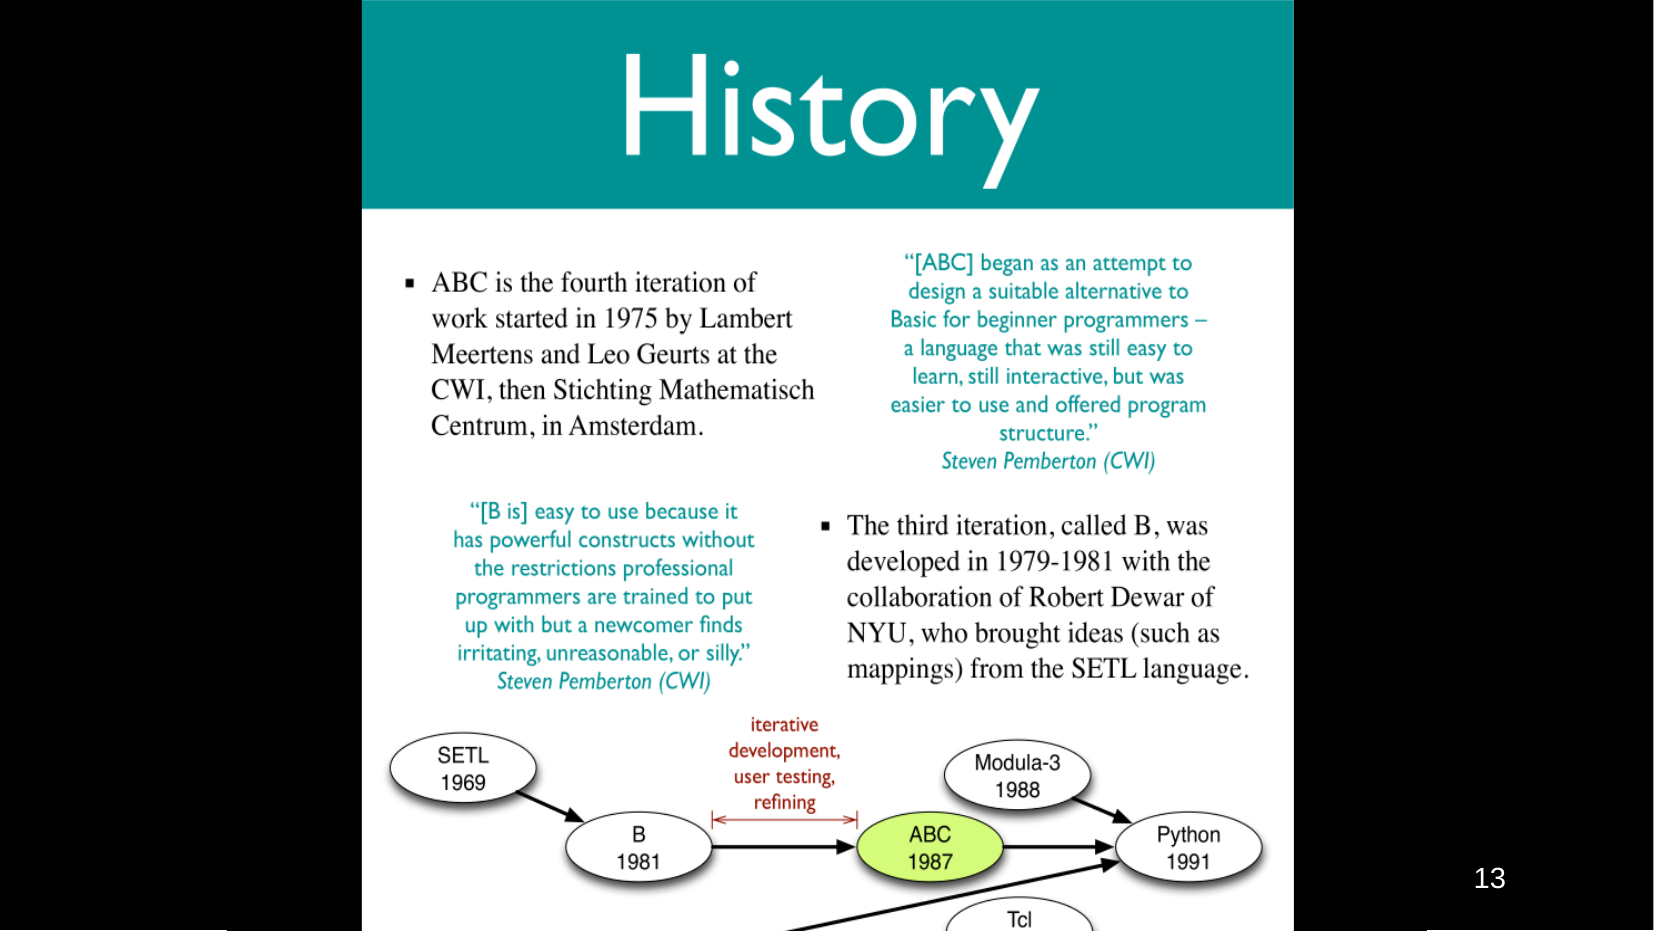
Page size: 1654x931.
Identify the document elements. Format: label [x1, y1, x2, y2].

picture [226, 0, 1427, 931]
